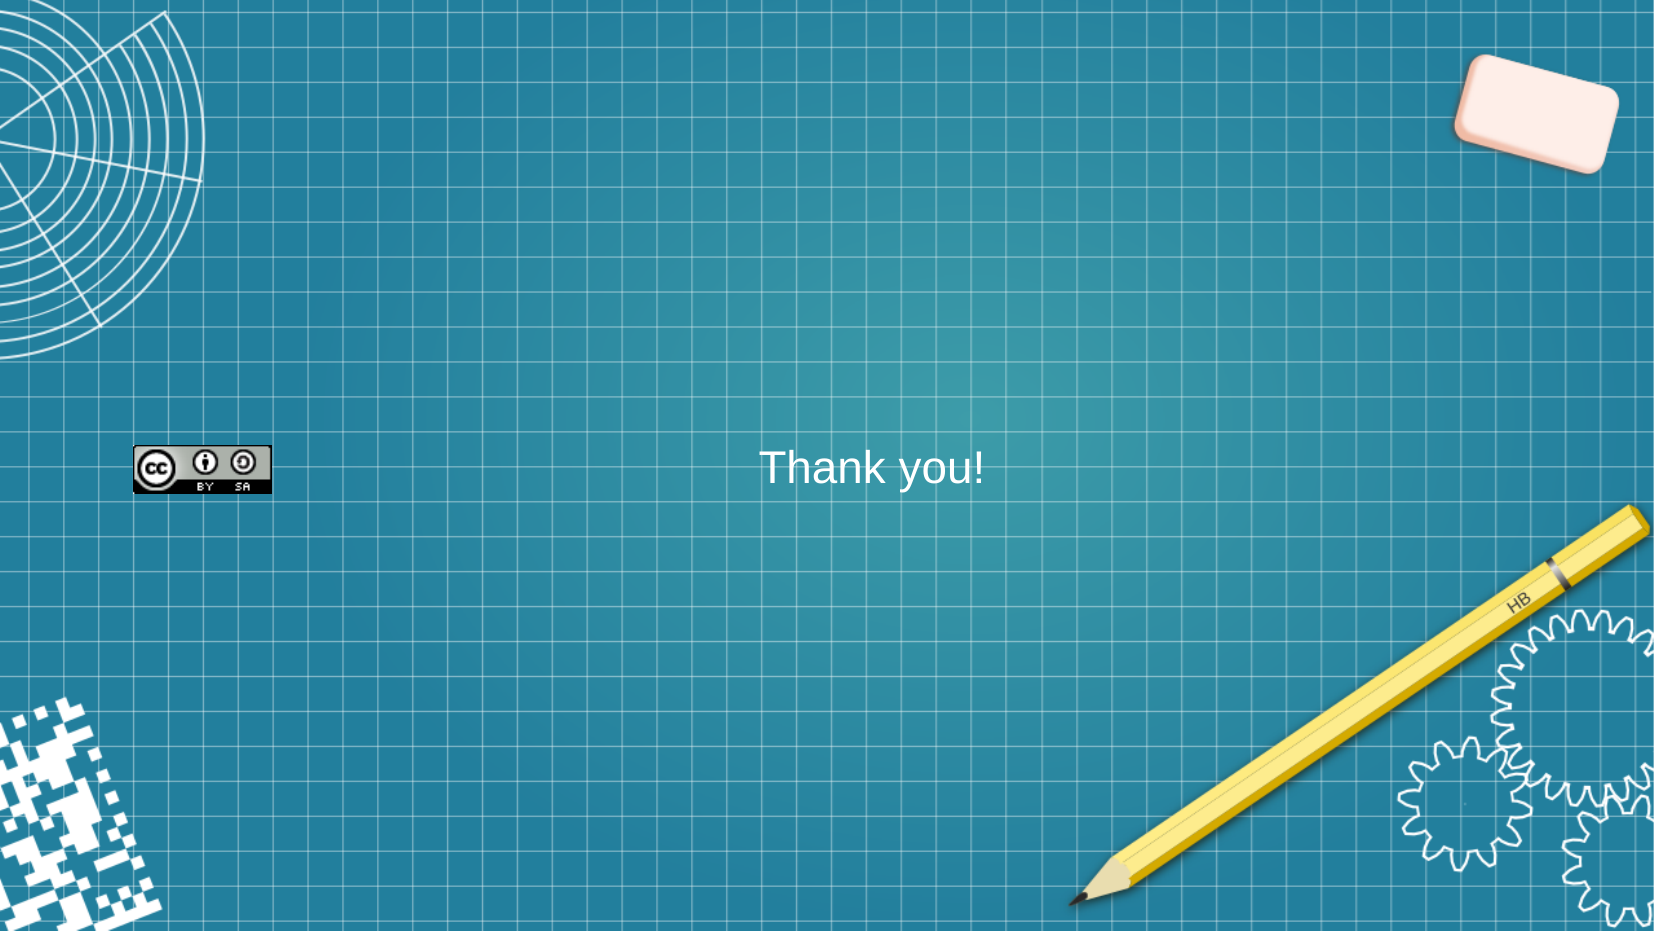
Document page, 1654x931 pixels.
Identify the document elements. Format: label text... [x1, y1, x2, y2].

title Thank you! [281, 389, 1463, 546]
picture [0, 0, 1654, 931]
